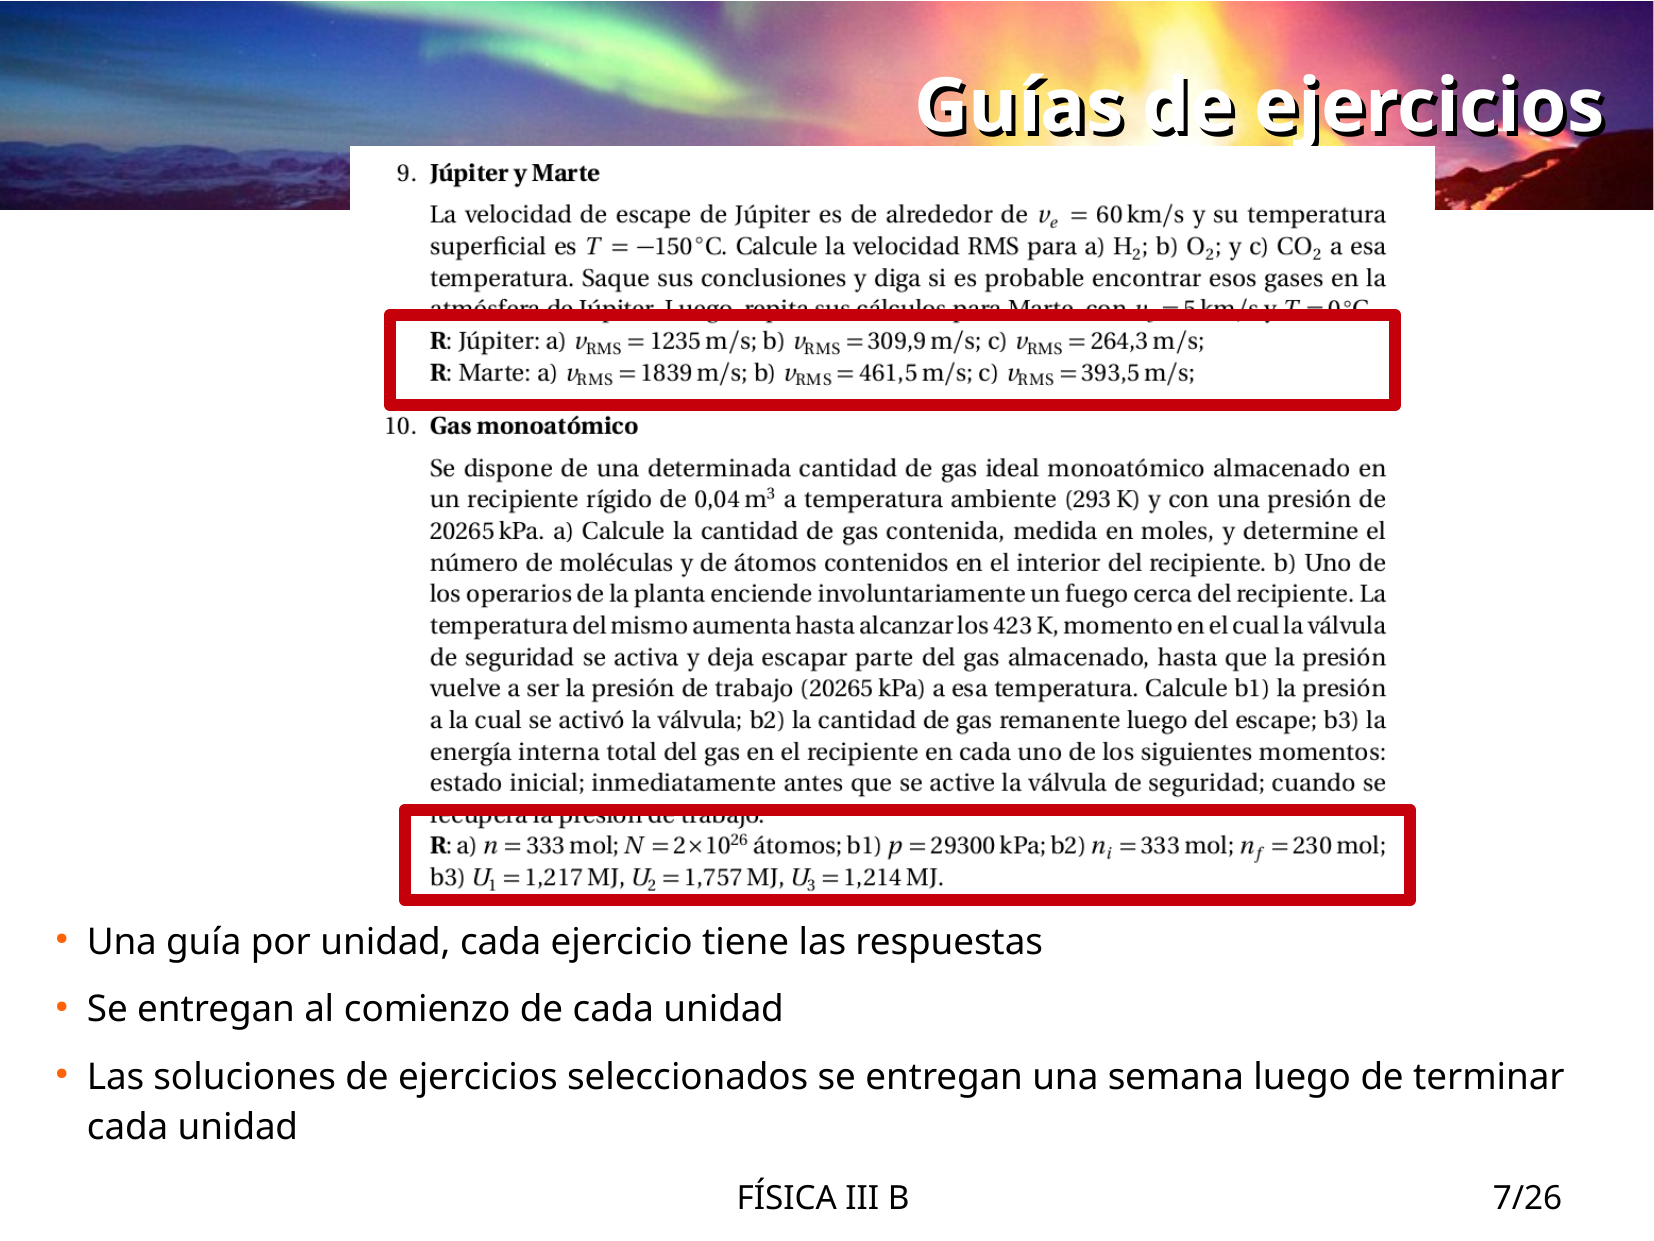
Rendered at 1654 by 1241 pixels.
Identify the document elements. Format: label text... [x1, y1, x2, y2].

list Una guía por unidad, cada ejercicio tiene las respuestas Se entregan al comienzo de cada unidad Las soluciones de ejercicios seleccionados se entregan una semana luego de terminar cada unidad [45, 915, 1606, 1155]
picture [0, 1, 1654, 914]
title Guías de ejercicios [45, 15, 1606, 191]
